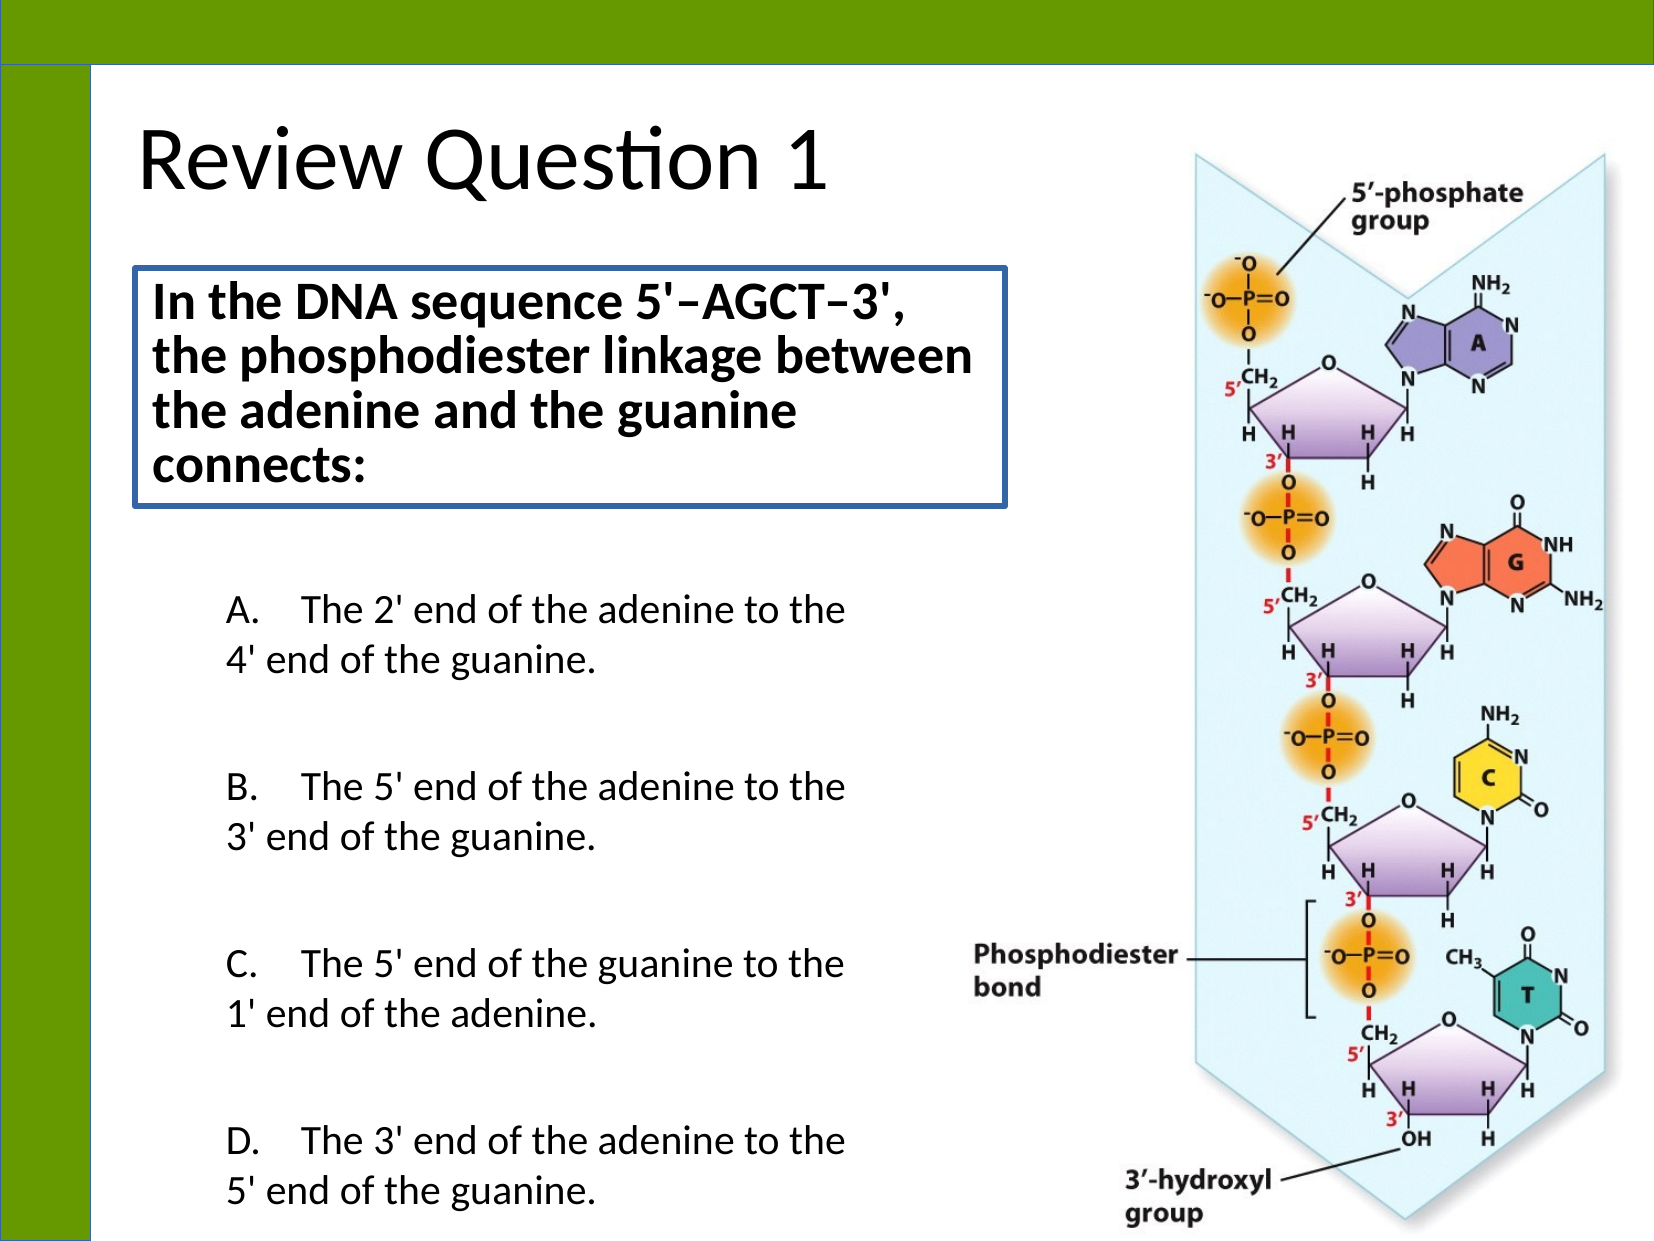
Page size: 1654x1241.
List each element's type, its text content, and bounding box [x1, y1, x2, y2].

picture [960, 138, 1633, 1241]
list A. The 2' end of the adenine to the 4' end of the guanine. B. The 5' end of the adenine to the 3' end of the guanine. C. The 5' end of the guanine to the 1' end of the adenine. D. The 3' end of the adenine to the 5' end of the guanine. [210, 574, 886, 1241]
text_box In the DNA sequence 5'–AGCT–3', the phosphodiester linkage between the adenine and the guanine connects: [135, 268, 1006, 507]
title Review Question 1 [91, 65, 1229, 257]
text_box [0, 0, 1654, 1241]
